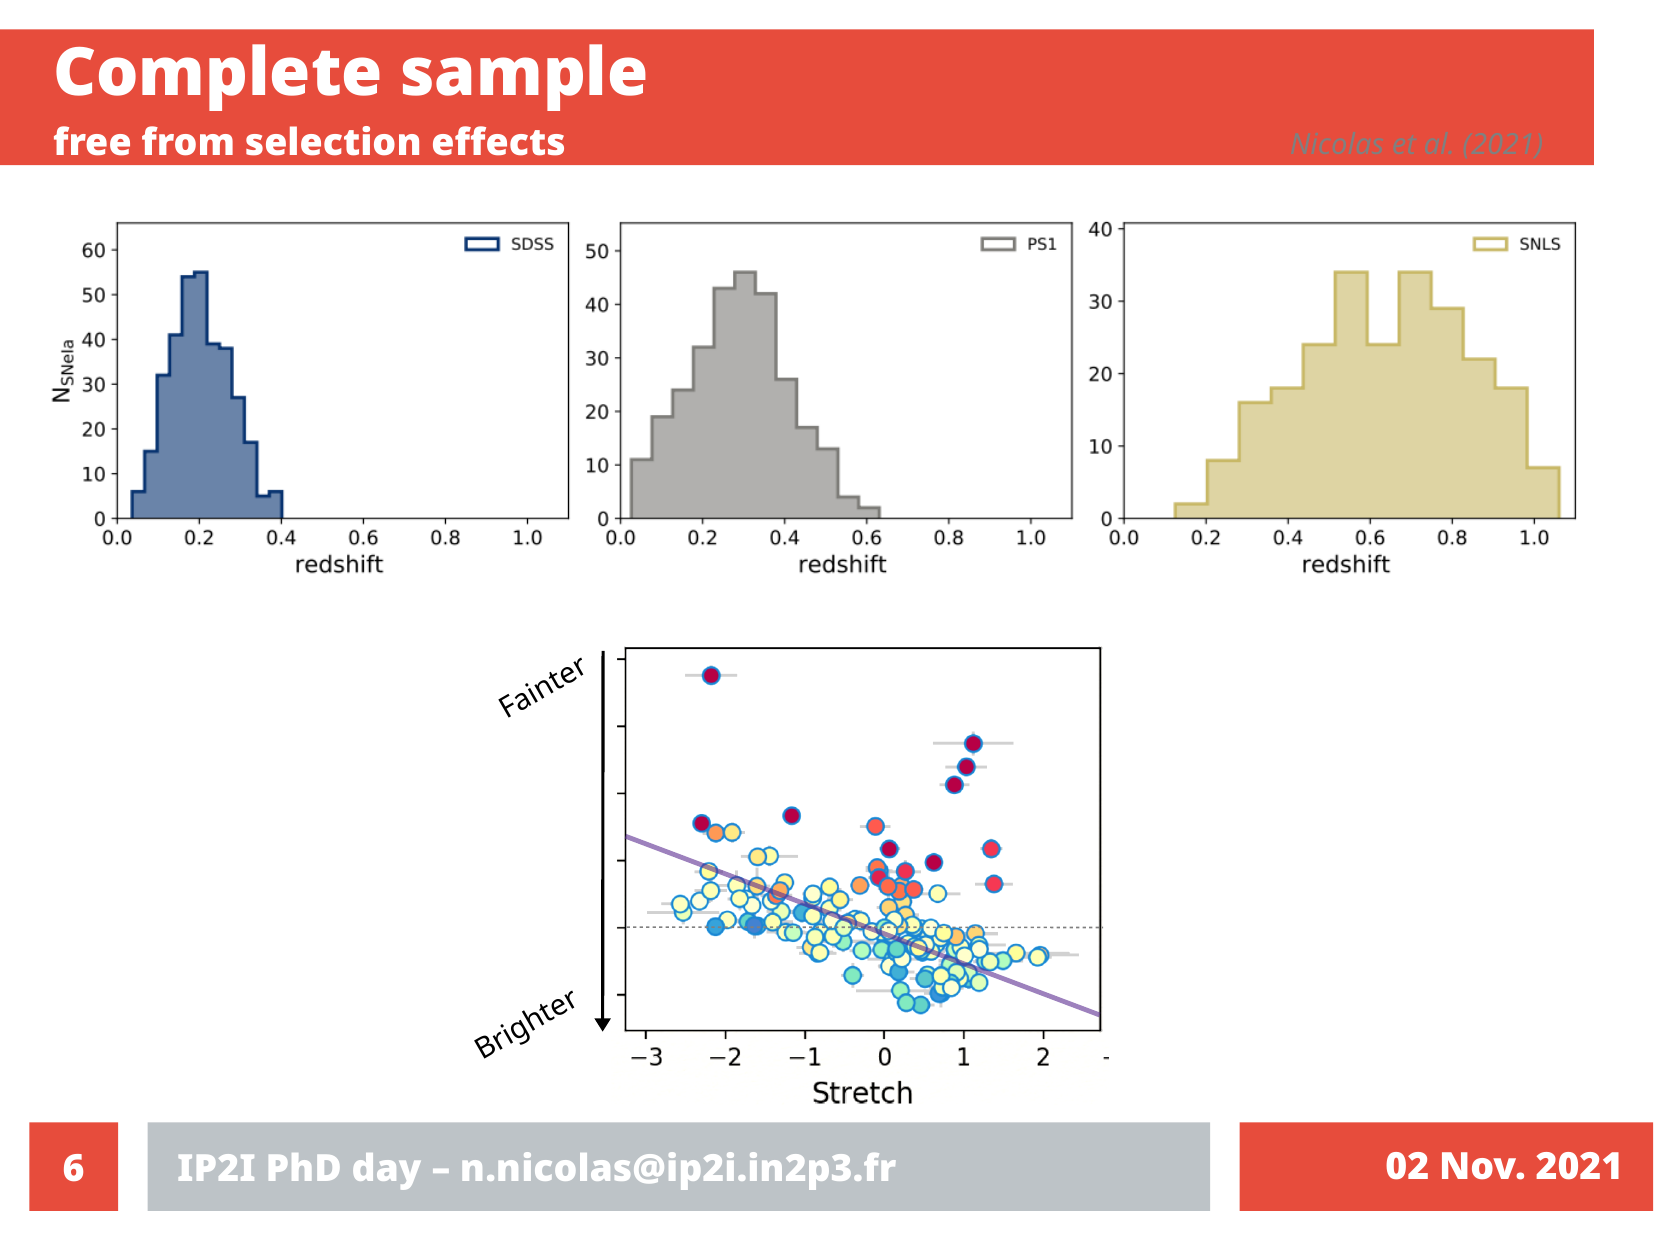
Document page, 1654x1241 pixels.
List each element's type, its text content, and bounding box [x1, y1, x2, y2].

title Complete sample free from selection effects [53, 24, 1589, 160]
text_box Fainter [474, 628, 601, 737]
picture [41, 210, 1587, 589]
picture [611, 643, 1109, 1105]
text_box Brighter [450, 960, 601, 1077]
text_box Nicolas et al. (2021) [1275, 115, 1601, 166]
